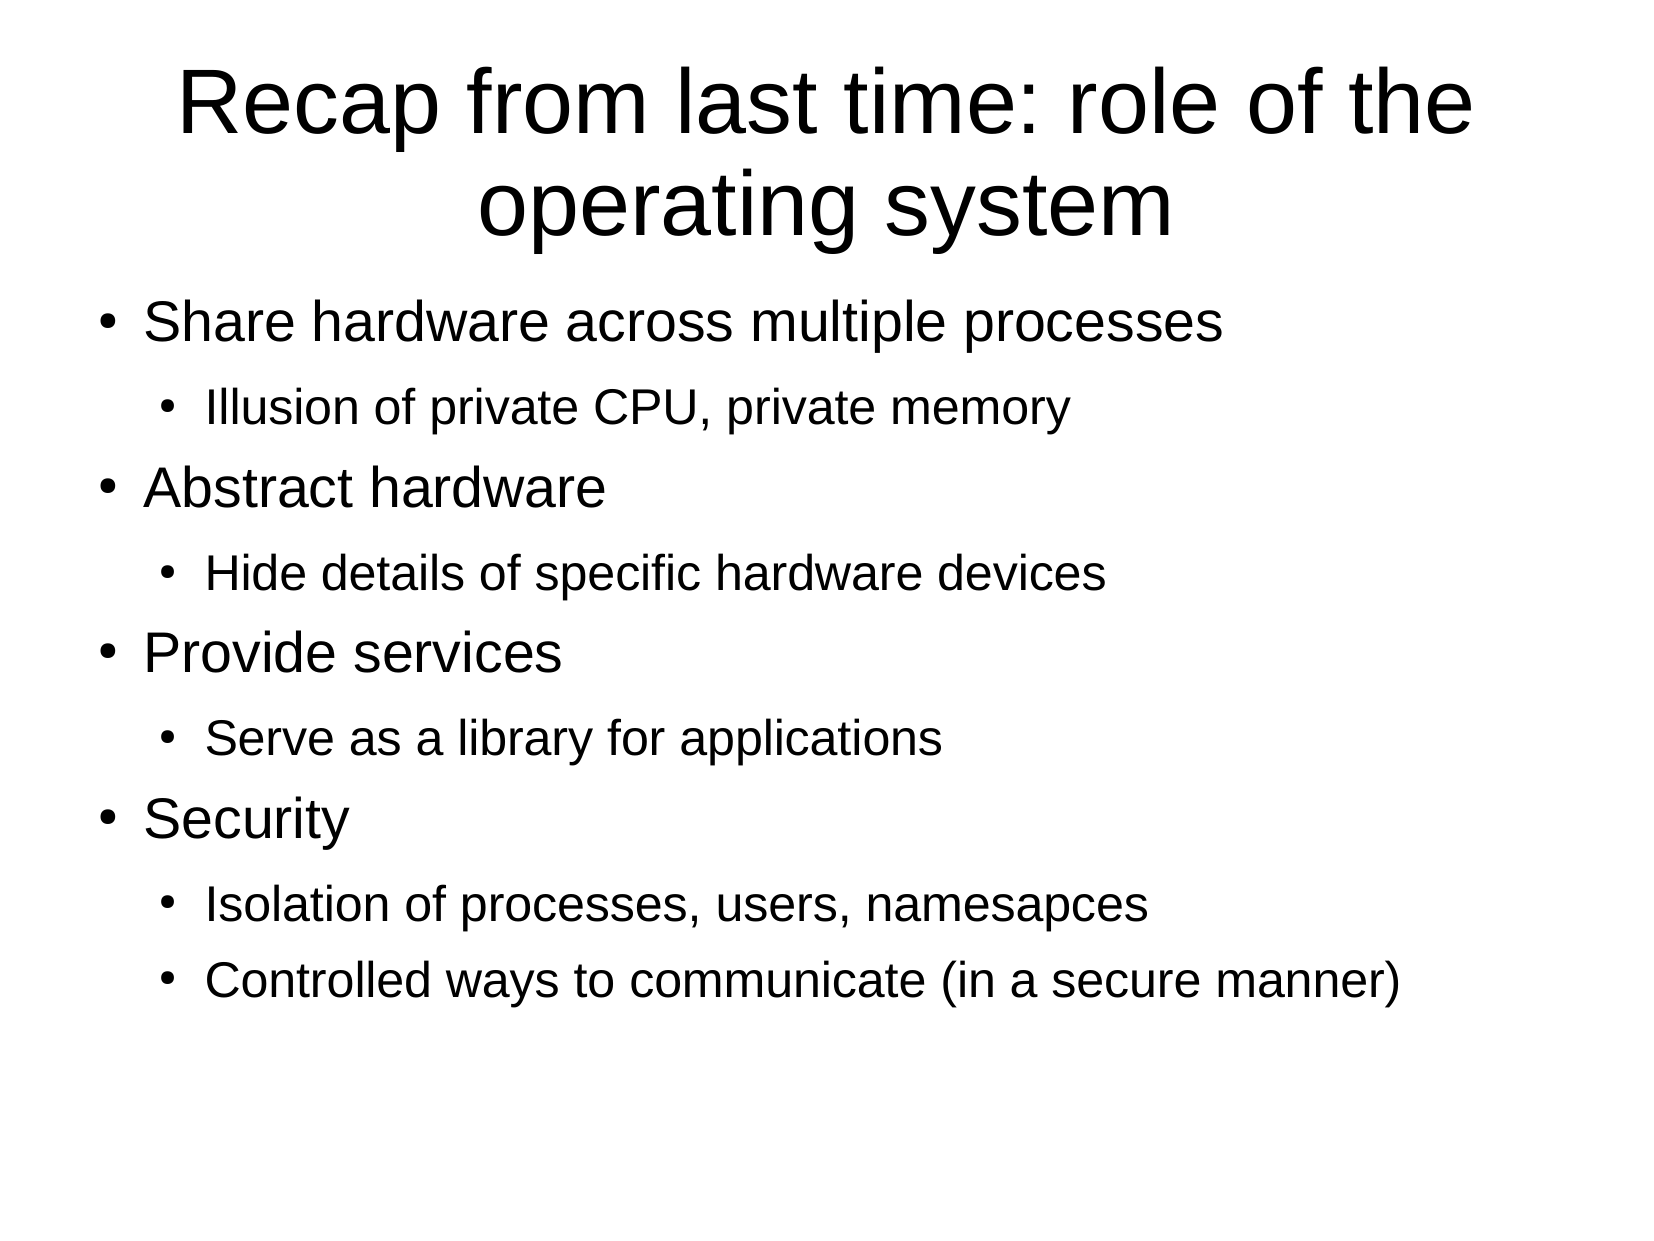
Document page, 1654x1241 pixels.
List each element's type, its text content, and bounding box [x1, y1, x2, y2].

list Share hardware across multiple processes Illusion of private CPU, private memory Abstract hardware Hide details of specific hardware devices Provide services Serve as a library for applications Security Isolation of processes, users, namesapces Controlled ways to communicate (in a secure manner) [82, 290, 1571, 1010]
title Recap from last time: role of the operating system [82, 49, 1571, 257]
